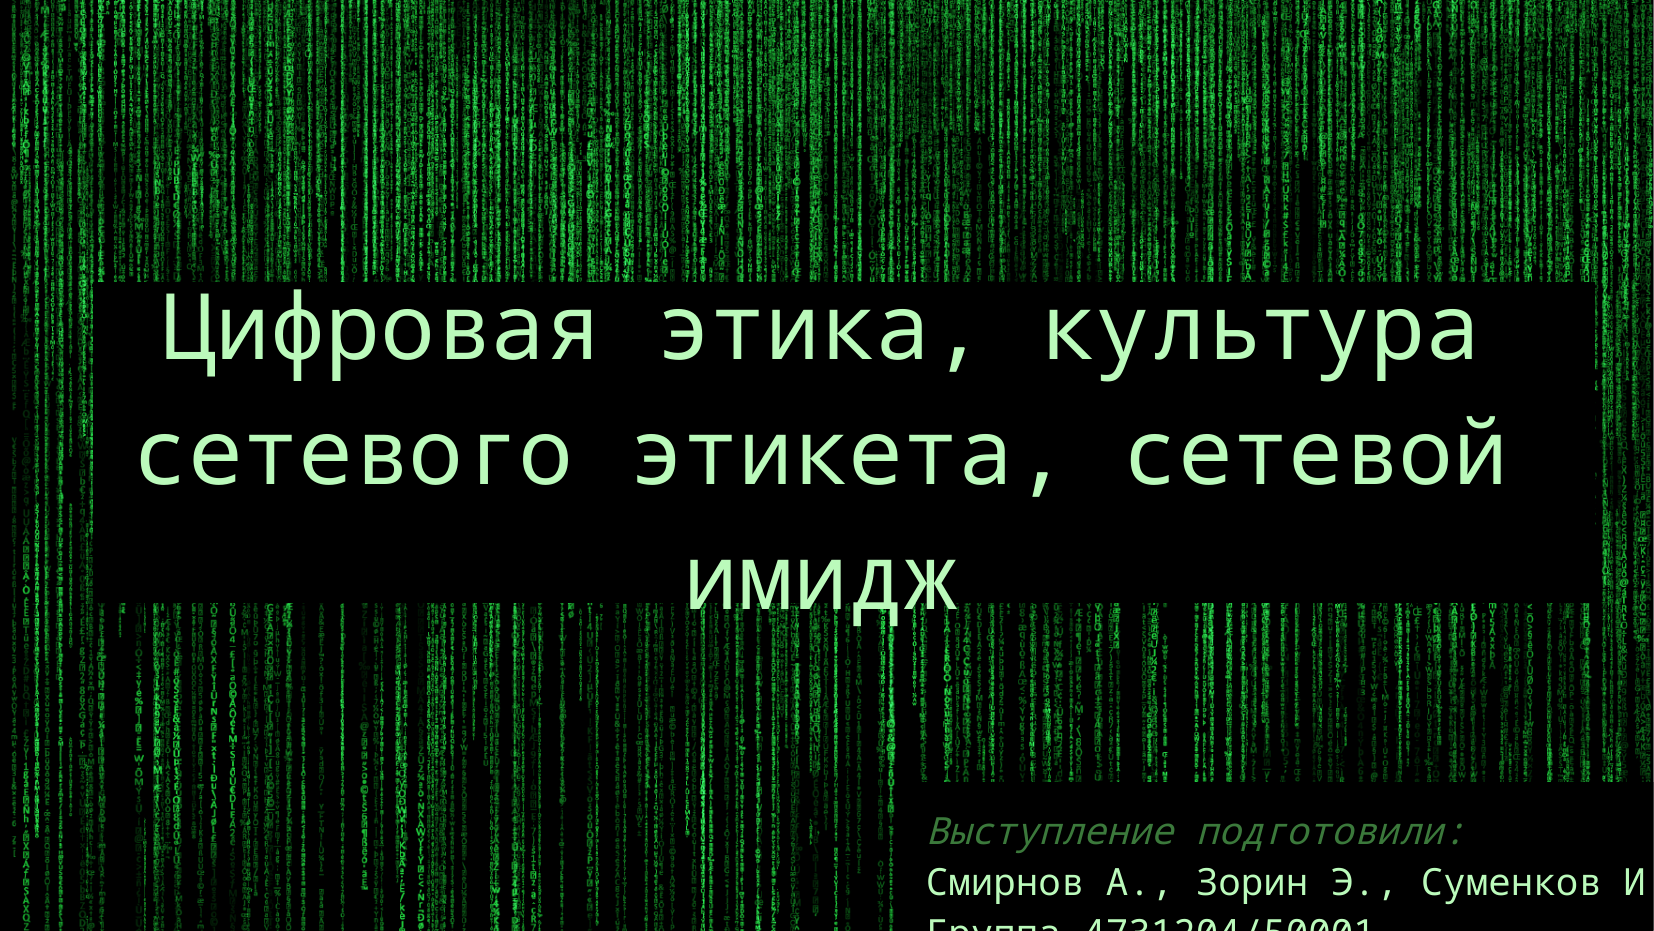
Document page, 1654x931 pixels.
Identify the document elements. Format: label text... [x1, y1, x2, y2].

picture [1191, 925, 1198, 931]
picture [1200, 925, 1208, 931]
picture [1214, 925, 1227, 931]
picture [0, 0, 1654, 931]
picture [1145, 925, 1161, 931]
picture [1304, 925, 1311, 931]
picture [1349, 925, 1364, 931]
picture [1270, 925, 1288, 931]
picture [1254, 925, 1267, 931]
picture [1122, 925, 1143, 931]
picture [1290, 925, 1298, 931]
text_box Выступление подготовили: Смирнов А., Зорин Э., Суменков И. Группа 4731204/50001 [910, 797, 1621, 925]
picture [1164, 925, 1189, 931]
picture [1335, 925, 1343, 931]
picture [1235, 925, 1252, 931]
title Цифровая этика, культура сетевого этикета, сетевой имидж [76, 311, 1565, 587]
picture [1313, 925, 1321, 931]
picture [933, 925, 1092, 931]
picture [1100, 925, 1120, 931]
